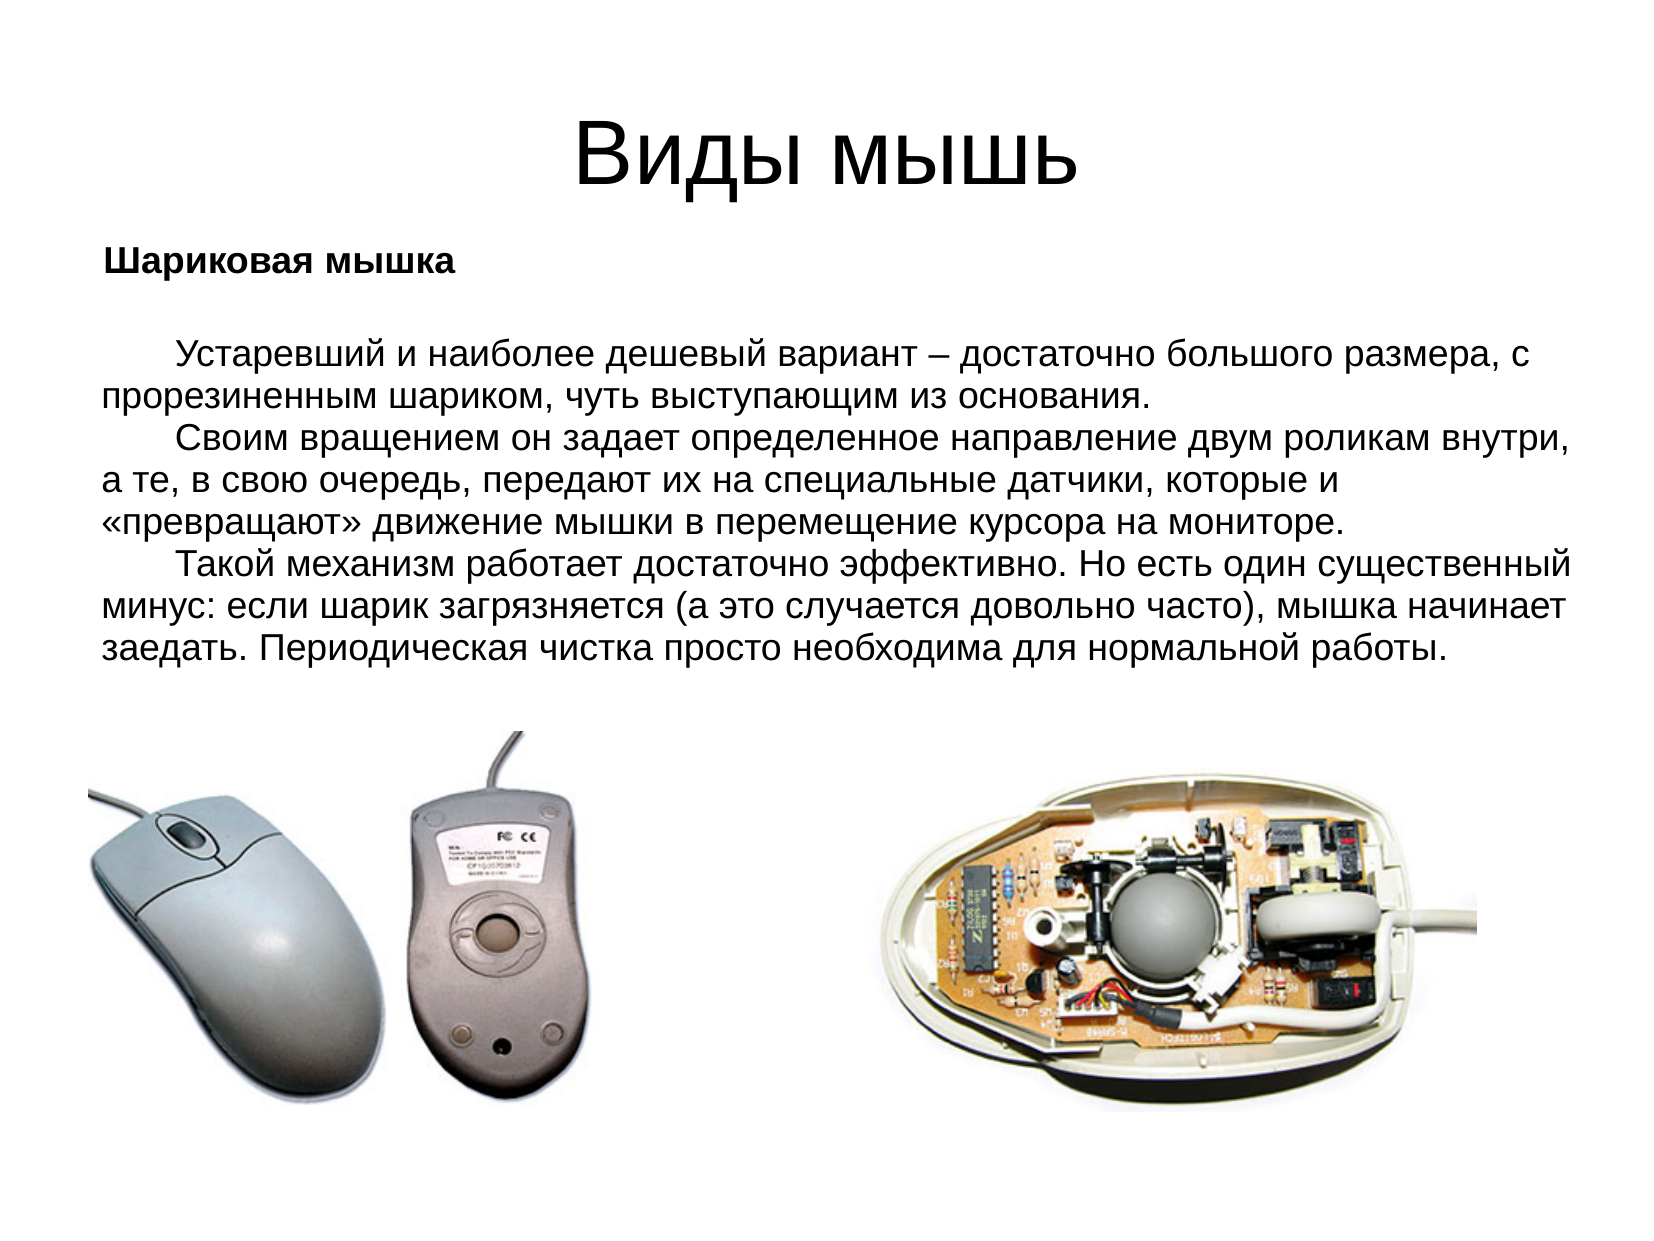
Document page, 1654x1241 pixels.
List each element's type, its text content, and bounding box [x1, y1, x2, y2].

text_box Шариковая мышка [88, 232, 470, 291]
picture [88, 731, 609, 1123]
title Виды мышь [82, 49, 1571, 257]
text_box Устаревший и наиболее дешевый вариант – достаточно большого размера, с прорезиненным шариком, чуть выступающим из основания. Своим вращением он задает определенное направление двум роликам внутри, а те, в свою очередь, передают их на специальные датчики, которые и «превращают» движение мышки в перемещение курсора на мониторе. Такой механизм работает достаточно эффективно. Но есть один существенный минус: если шарик загрязняется (а это случается довольно часто), мышка начинает заедать. Периодическая чистка просто необходима для нормальной работы. [86, 324, 1595, 798]
picture [865, 767, 1477, 1112]
